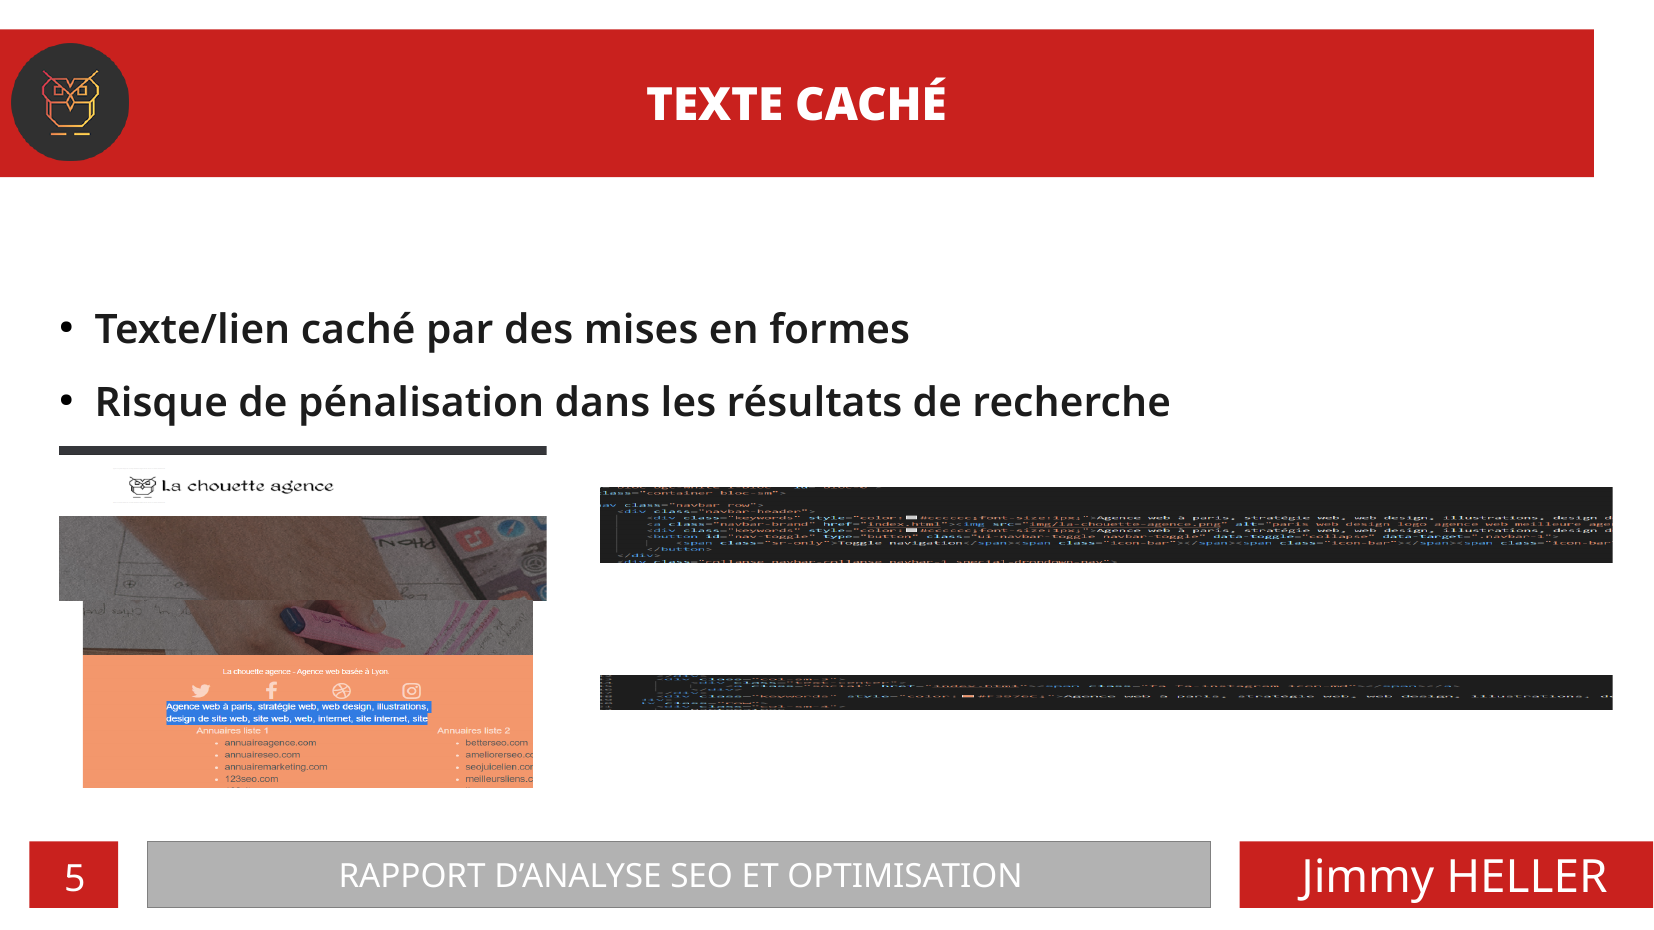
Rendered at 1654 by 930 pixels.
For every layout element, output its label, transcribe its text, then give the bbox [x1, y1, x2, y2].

picture [11, 43, 129, 161]
title TEXTE CACHÉ [43, 43, 1550, 162]
text_box Jimmy HELLER [1286, 843, 1624, 906]
picture [600, 487, 1613, 563]
picture [59, 446, 547, 788]
text_box 5 [49, 843, 98, 906]
list Texte/lien caché par des mises en formes Risque de pénalisation dans les résultats de recherche [59, 300, 1576, 792]
text_box RAPPORT D’ANALYSE SEO ET OPTIMISATION [155, 838, 1206, 912]
picture [600, 675, 1613, 710]
